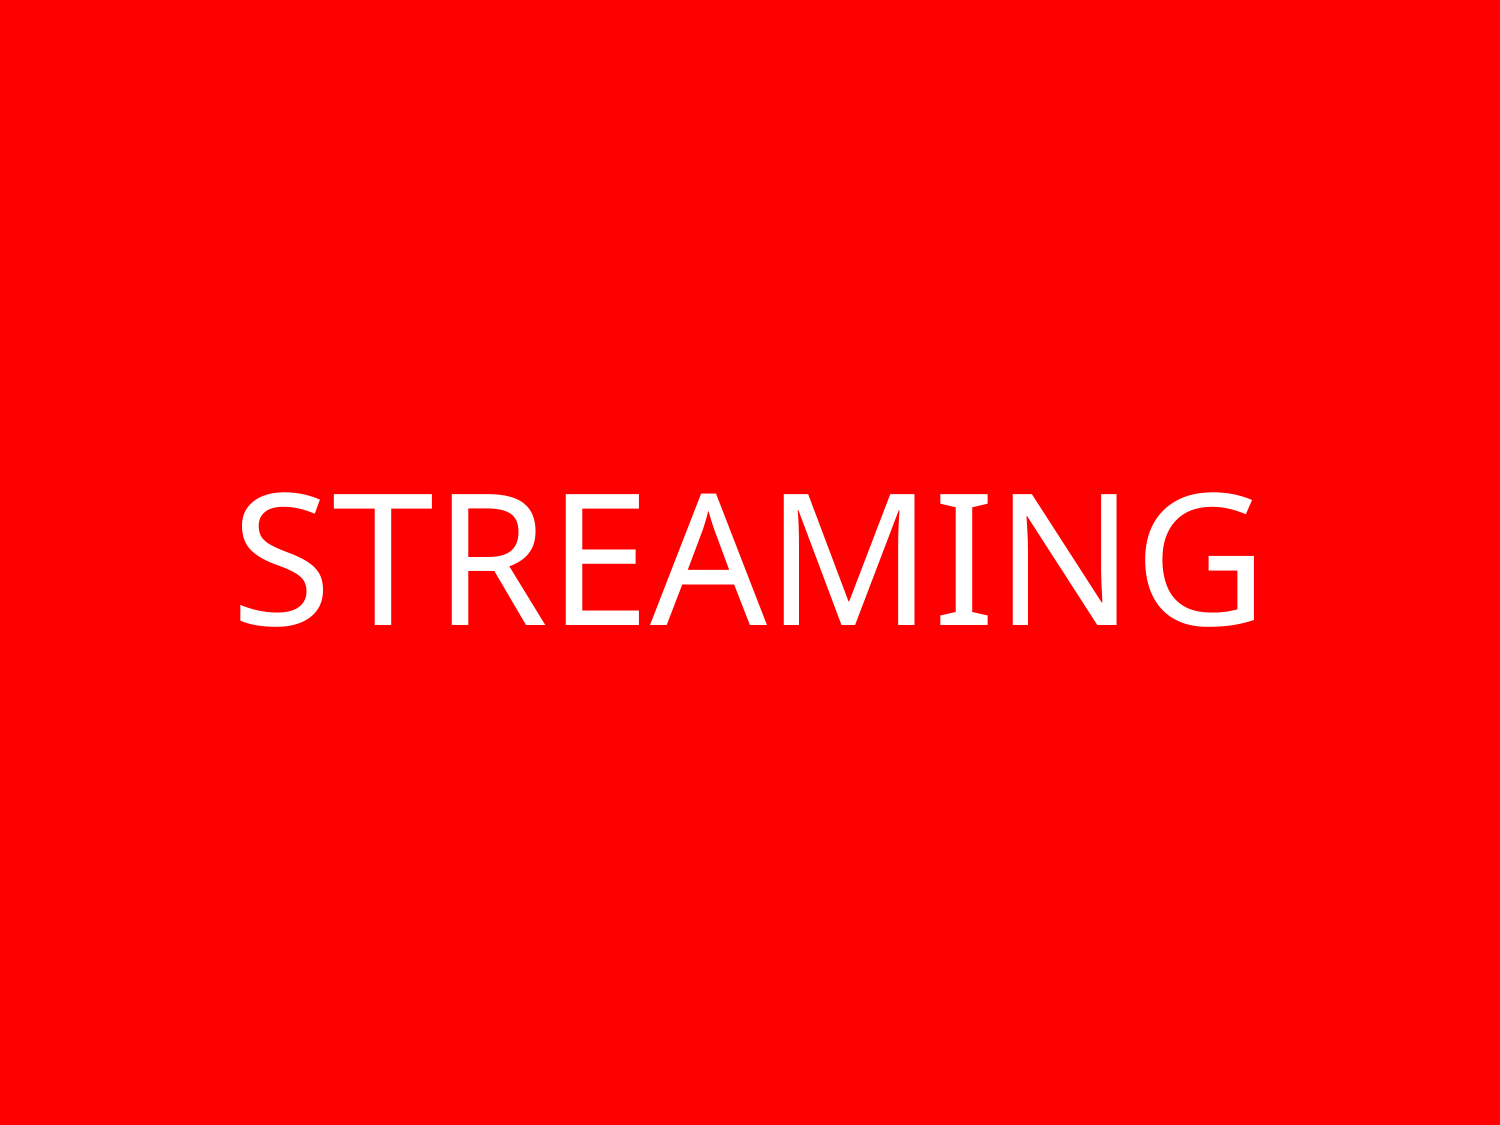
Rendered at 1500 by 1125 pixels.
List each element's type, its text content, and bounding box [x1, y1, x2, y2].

list STREAMING [0, 435, 1500, 871]
